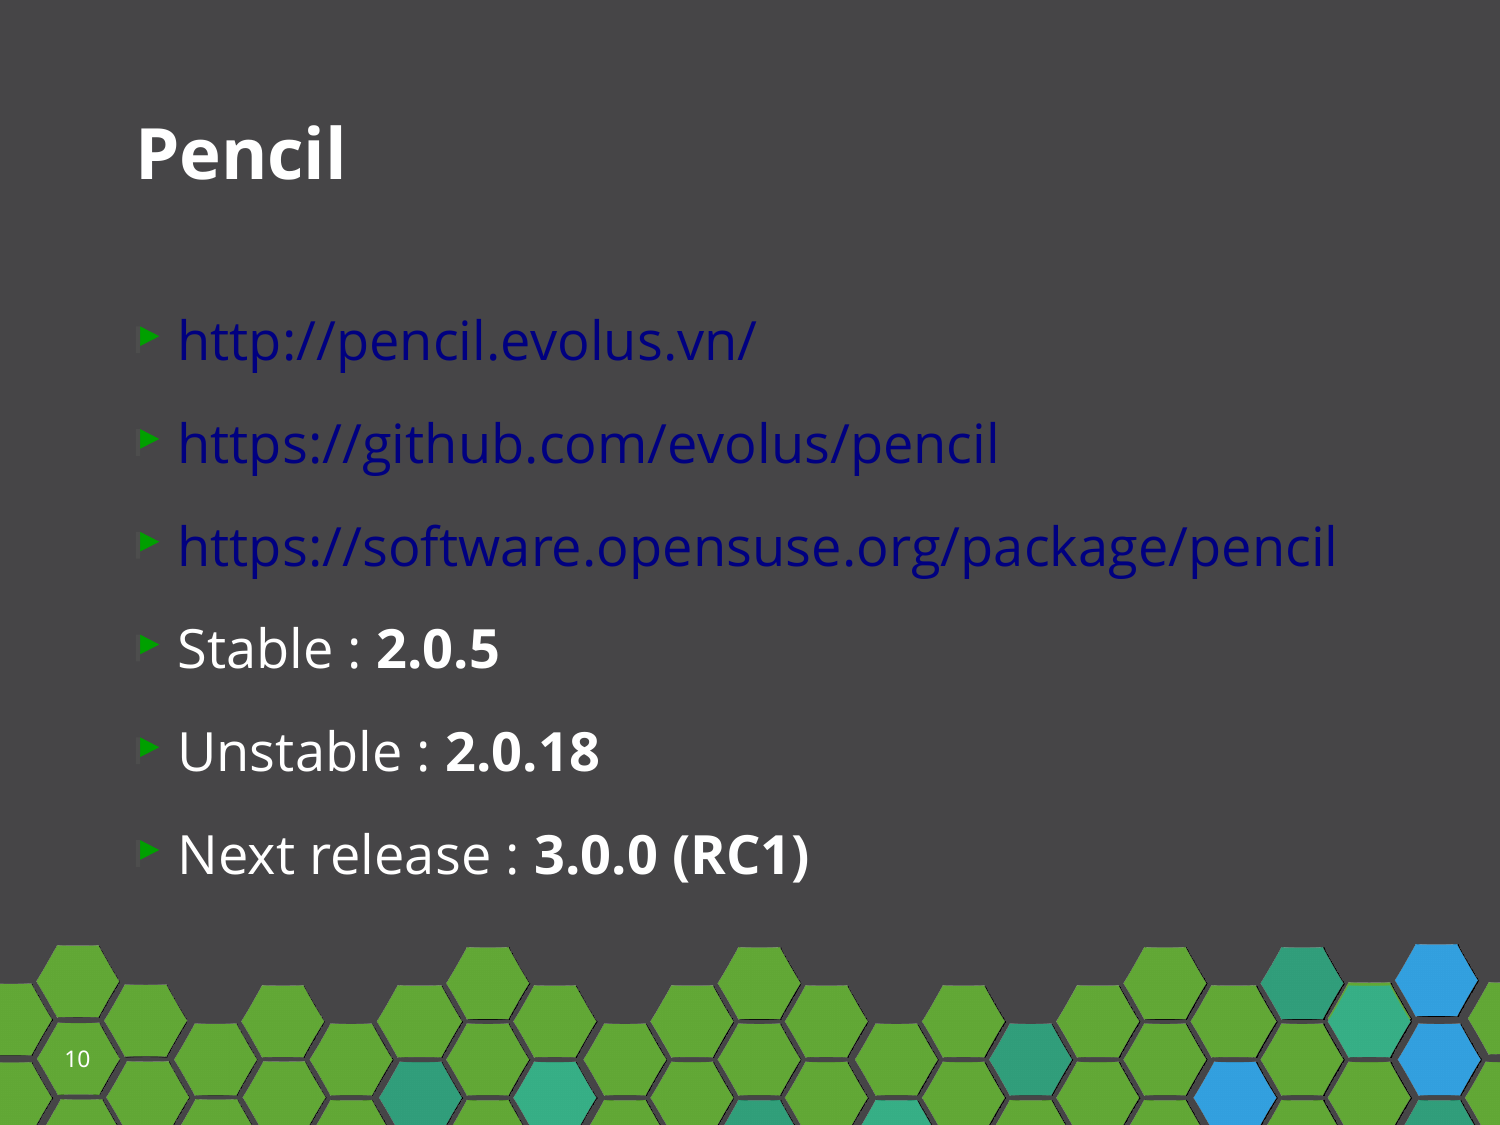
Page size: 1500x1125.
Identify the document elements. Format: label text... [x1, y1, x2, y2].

title Pencil [135, 71, 1372, 234]
list http://pencil.evolus.vn/ https://github.com/evolus/pencil https://software.opensuse.org/package/pencil Stable : 2.0.5 Unstable : 2.0.18 Next release : 3.0.0 (RC1) [135, 291, 1372, 945]
picture [0, 944, 1500, 1125]
